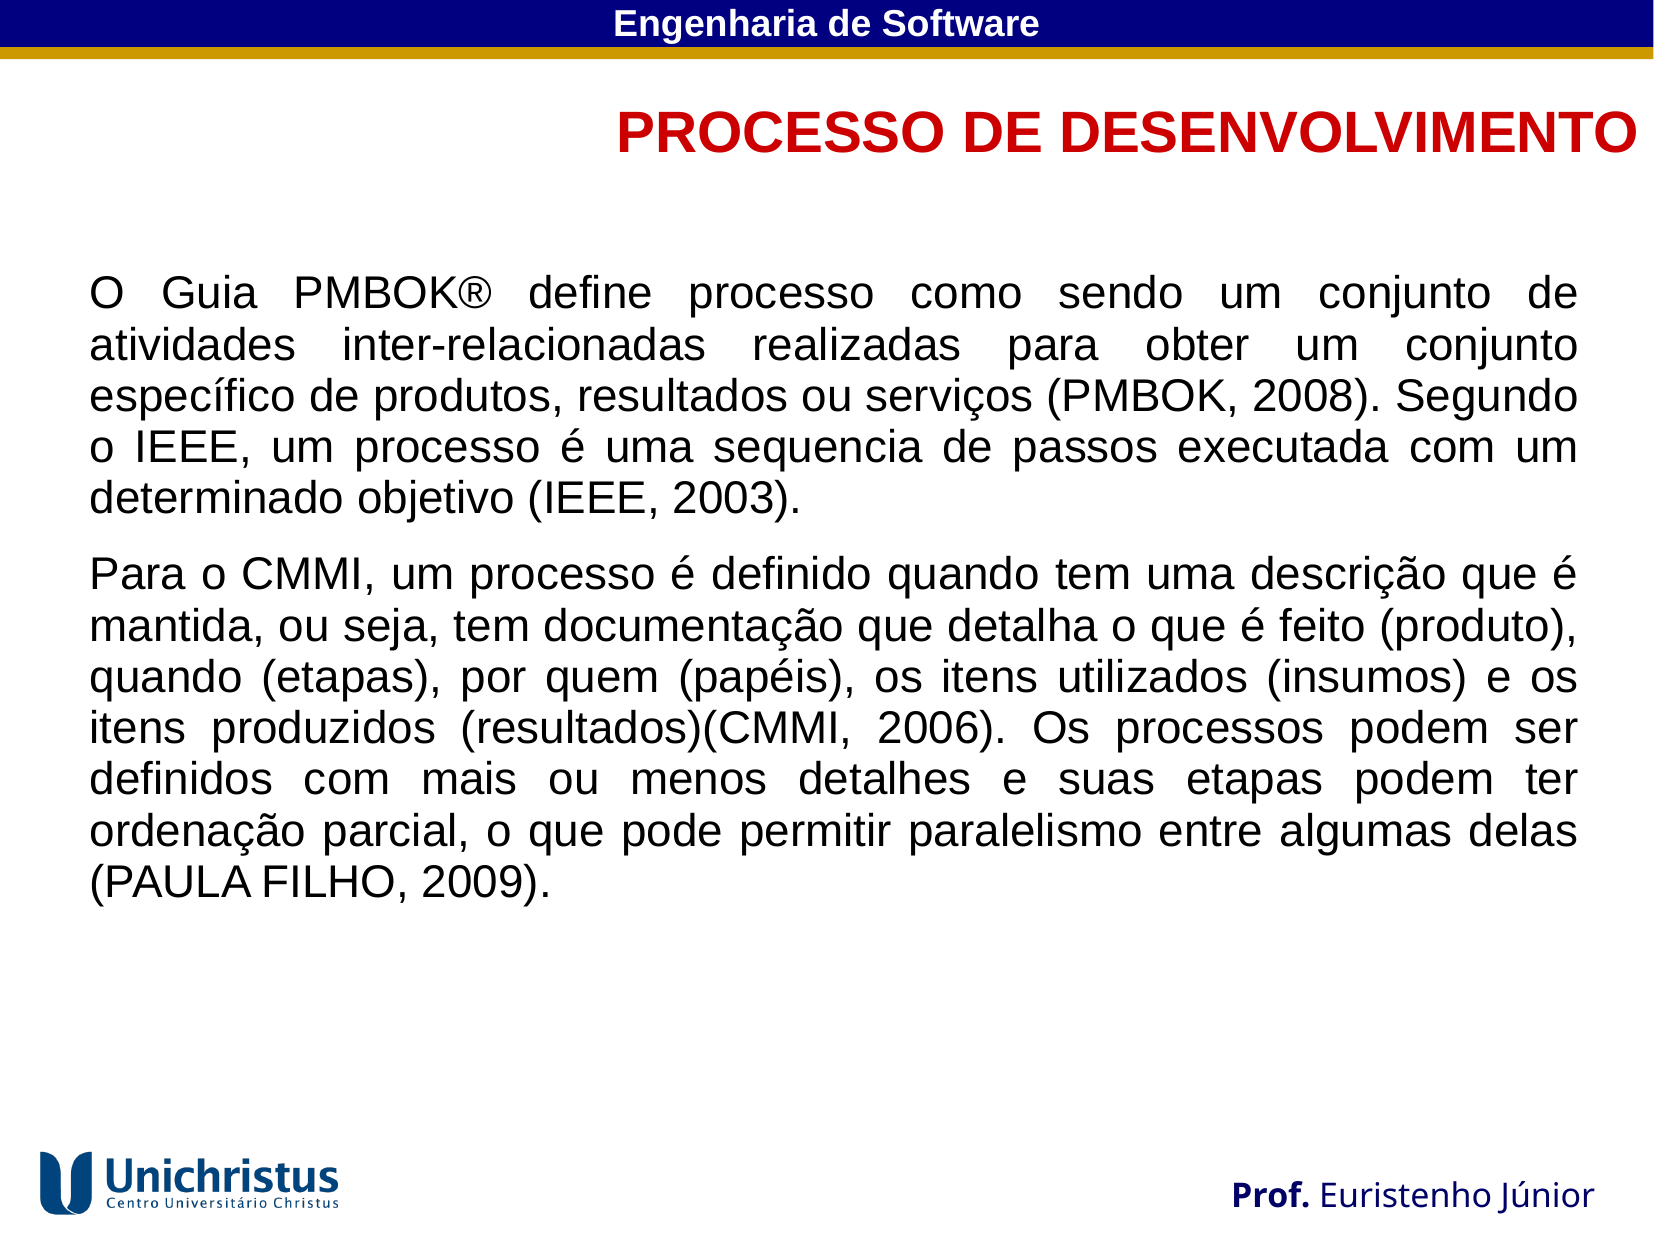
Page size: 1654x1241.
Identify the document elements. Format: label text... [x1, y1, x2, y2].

text_box O Guia PMBOK® define processo como sendo um conjunto de atividades inter-relacionadas realizadas para obter um conjunto específico de produtos, resultados ou serviços (PMBOK, 2008). Segundo o IEEE, um processo é uma sequencia de passos executada com um determinado objetivo (IEEE, 2003). Para o CMMI, um processo é definido quando tem uma descrição que é mantida, ou seja, tem documentação que detalha o que é feito (produto), quando (etapas), por quem (papéis), os itens utilizados (insumos) e os itens produzidos (resultados)(CMMI, 2006). Os processos podem ser definidos com mais ou menos detalhes e suas etapas podem ter ordenação parcial, o que pode permitir paralelismo entre algumas delas (PAULA FILHO, 2009). [75, 259, 1595, 915]
text_box Engenharia de Software [0, 0, 1654, 47]
text_box [0, 47, 1654, 60]
text_box Prof. Euristenho Júnior [1216, 1163, 1654, 1224]
text_box PROCESSO DE DESENVOLVIMENTO [601, 92, 1654, 173]
picture [35, 1148, 343, 1217]
